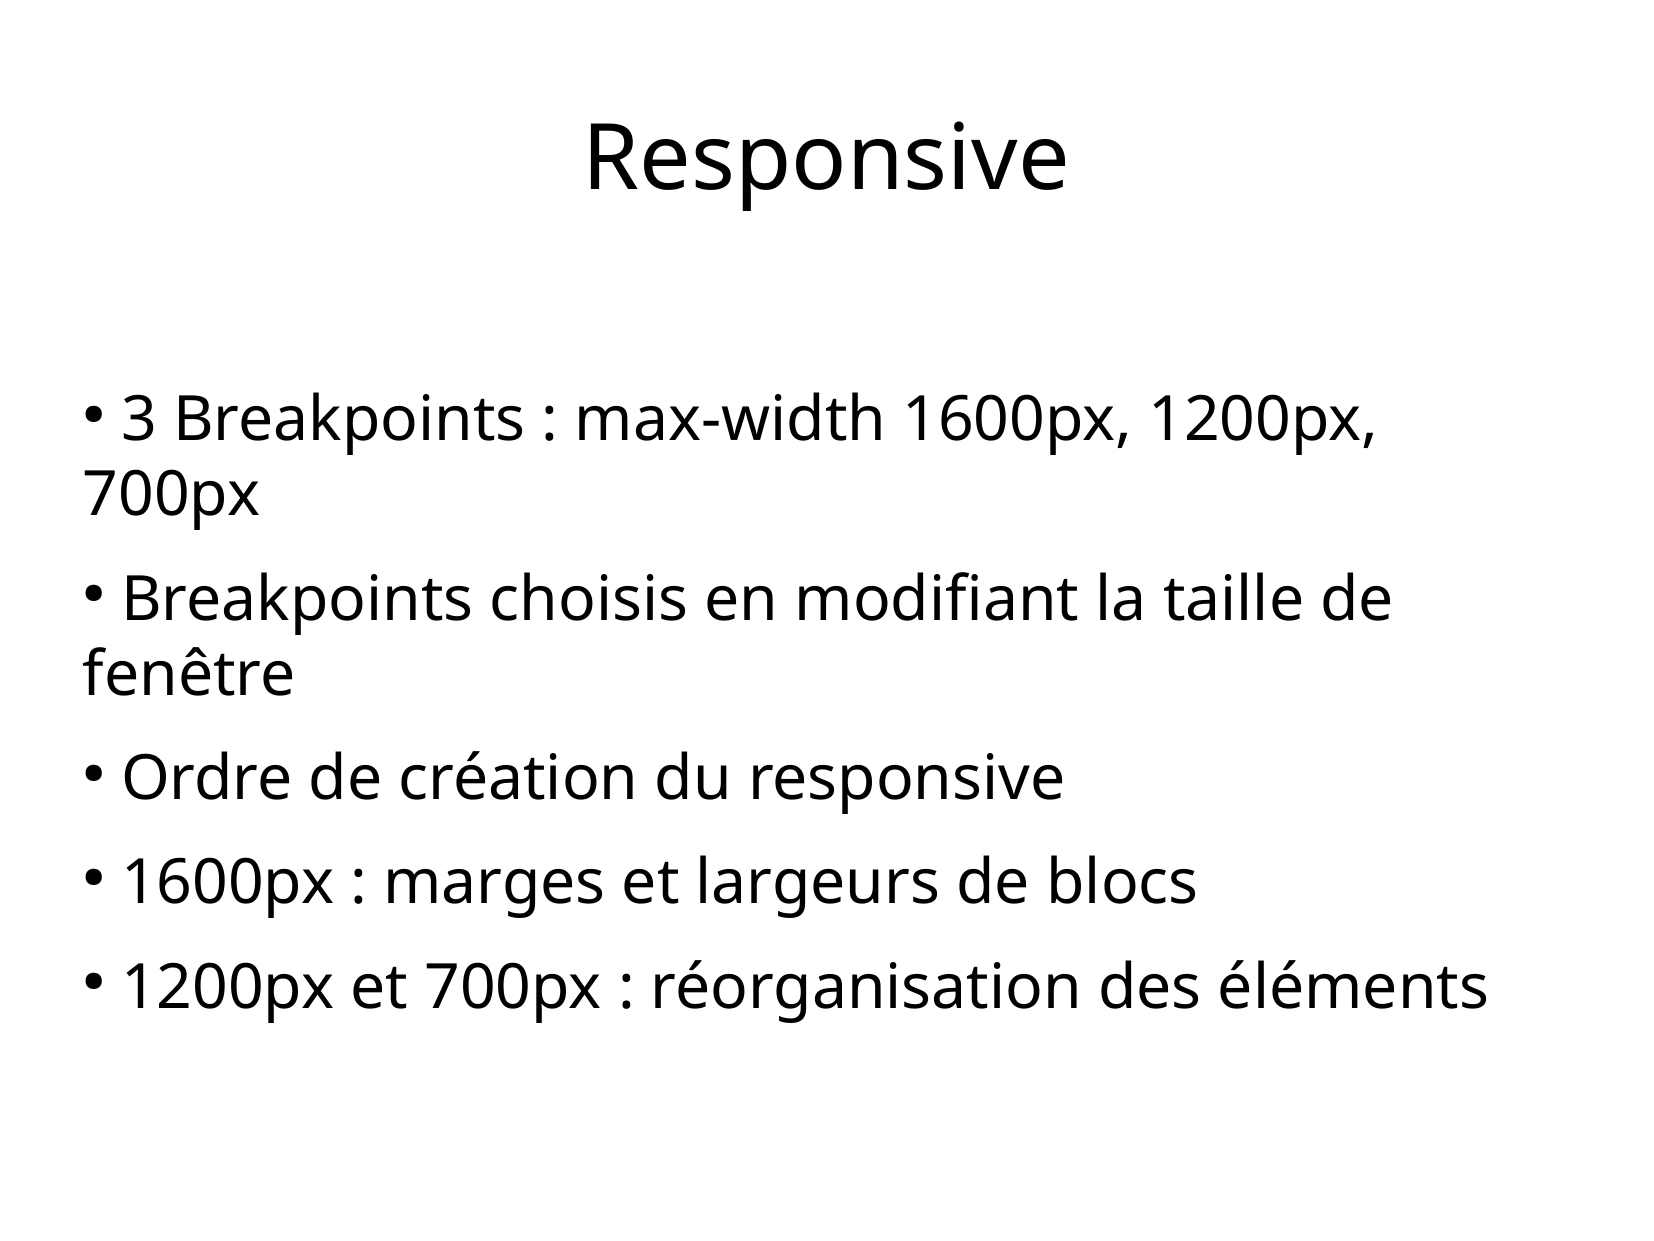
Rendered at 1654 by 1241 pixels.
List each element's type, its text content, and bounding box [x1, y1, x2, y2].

list 3 Breakpoints : max-width 1600px, 1200px, 700px Breakpoints choisis en modifiant la taille de fenêtre Ordre de création du responsive 1600px : marges et largeurs de blocs 1200px et 700px : réorganisation des éléments [82, 290, 1571, 1109]
title Responsive [82, 49, 1571, 257]
